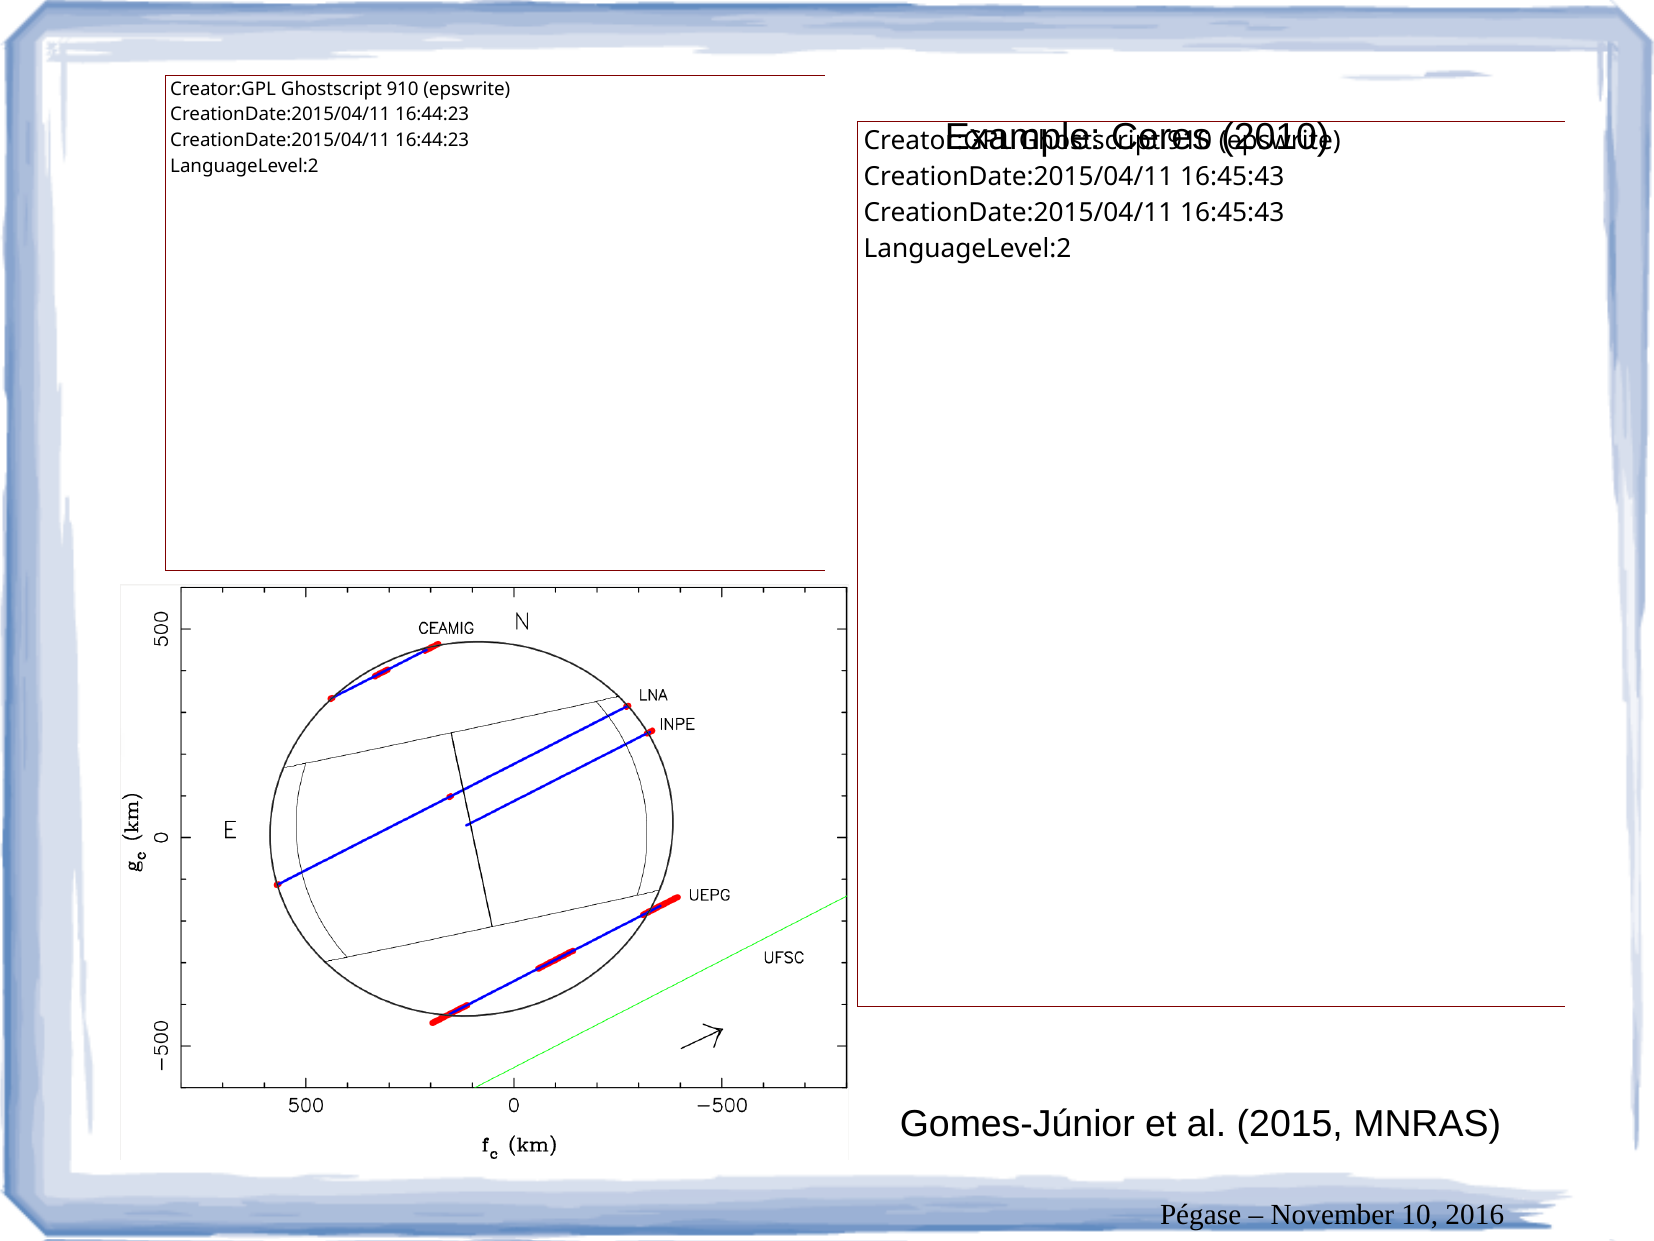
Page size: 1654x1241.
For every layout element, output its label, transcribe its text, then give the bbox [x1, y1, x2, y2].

text_box Example: Ceres (2010) [930, 108, 1516, 166]
picture [0, 0, 1654, 1241]
text_box Gomes-Júnior et al. (2015, MNRAS) [885, 1095, 1546, 1156]
